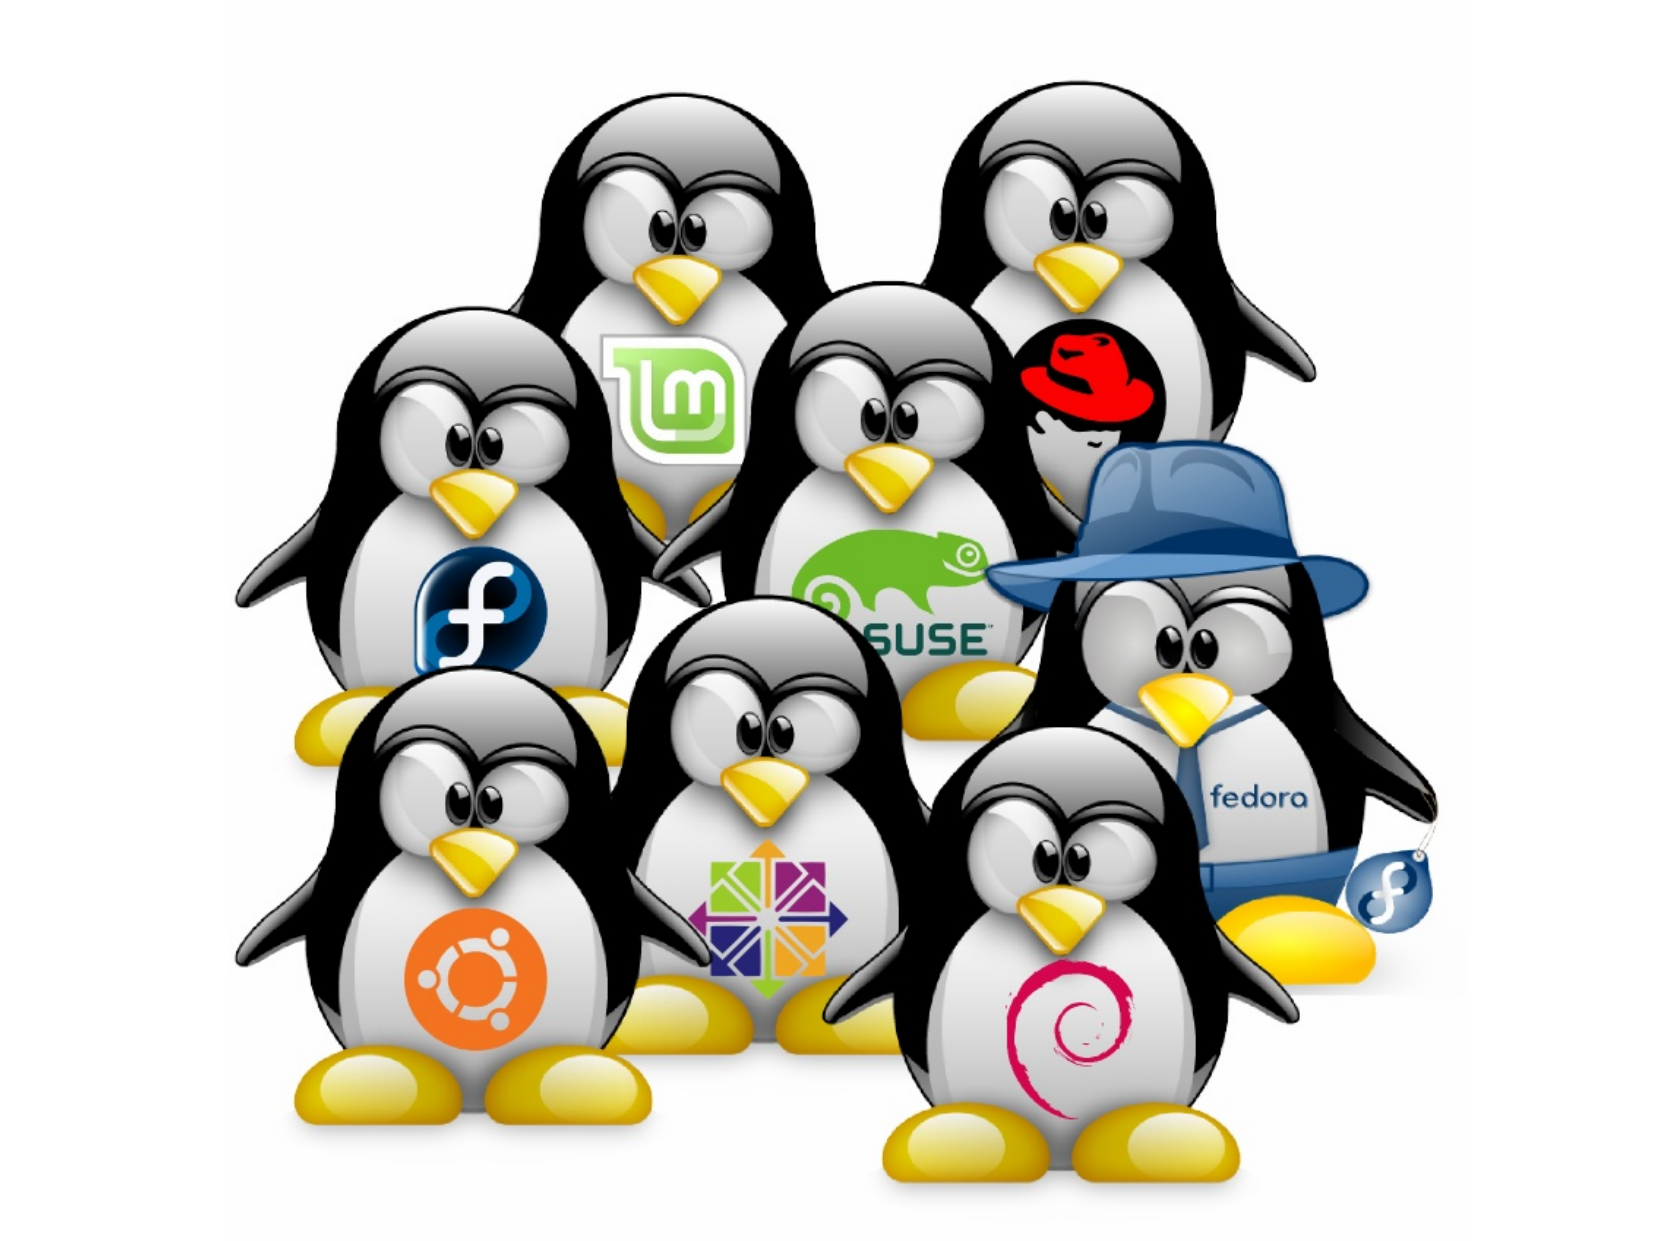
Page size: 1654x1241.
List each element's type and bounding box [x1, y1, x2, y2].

picture [229, 0, 1471, 1241]
